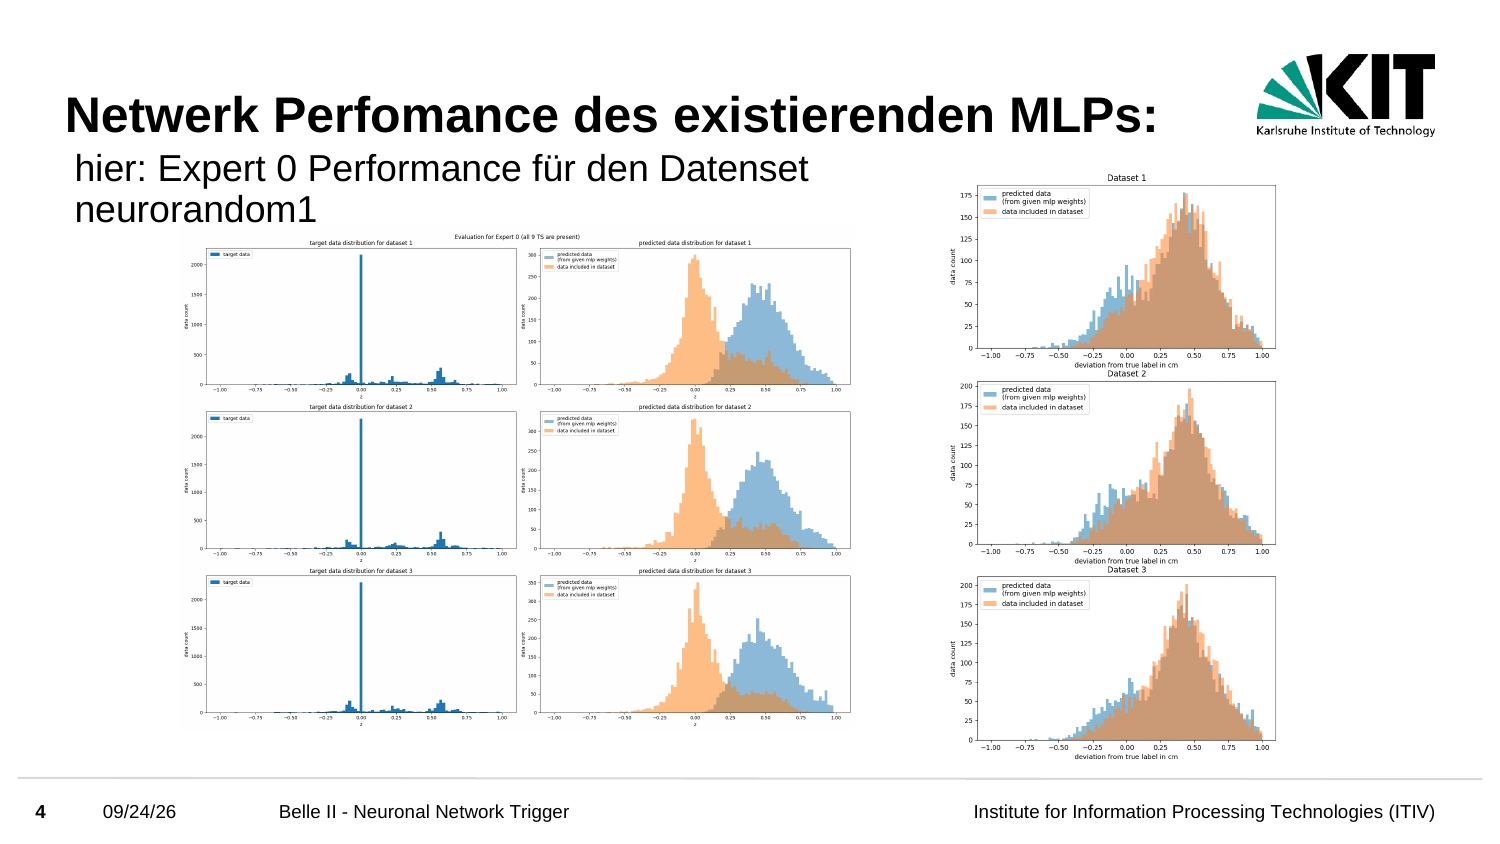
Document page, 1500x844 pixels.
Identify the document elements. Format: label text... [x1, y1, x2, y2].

picture [929, 165, 1314, 766]
text_box Netwerk Perfomance des existierenden MLPs: [64, 48, 1192, 144]
picture [1257, 54, 1435, 137]
picture [179, 256, 855, 732]
text_box hier: Expert 0 Performance für den Datenset neurorandom1 [59, 140, 945, 256]
